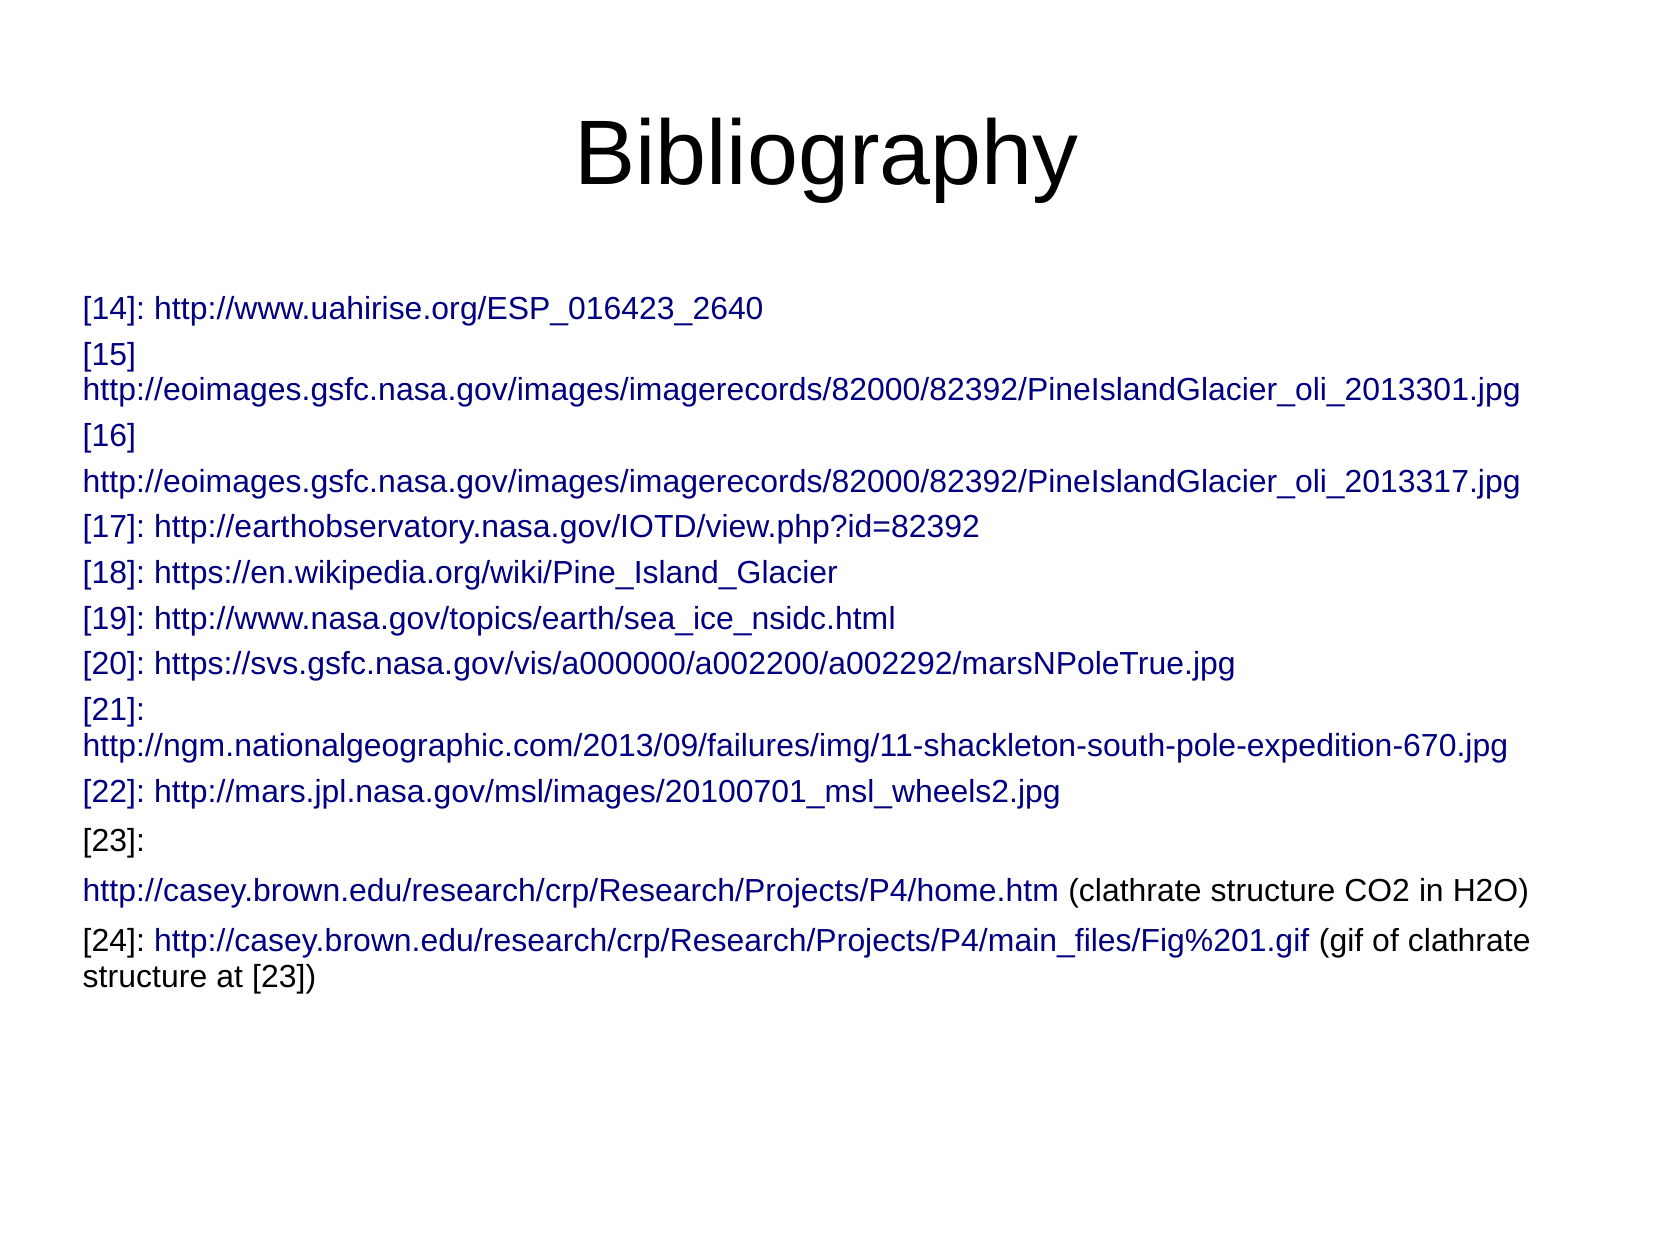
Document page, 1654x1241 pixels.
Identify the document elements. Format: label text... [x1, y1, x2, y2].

title Bibliography [82, 49, 1571, 257]
list [14]: http://www.uahirise.org/ESP_016423_2640 [15] http://eoimages.gsfc.nasa.gov/images/imagerecords/82000/82392/PineIslandGlacier_oli_2013301.jpg [16] http://eoimages.gsfc.nasa.gov/images/imagerecords/82000/82392/PineIslandGlacier_oli_2013317.jpg [17]: http://earthobservatory.nasa.gov/IOTD/view.php?id=82392 [18]: https://en.wikipedia.org/wiki/Pine_Island_Glacier [19]: http://www.nasa.gov/topics/earth/sea_ice_nsidc.html [20]: https://svs.gsfc.nasa.gov/vis/a000000/a002200/a002292/marsNPoleTrue.jpg [21]: http://ngm.nationalgeographic.com/2013/09/failures/img/11-shackleton-south-pole-expedition-670.jpg [22]: http://mars.jpl.nasa.gov/msl/images/20100701_msl_wheels2.jpg [23]: http://casey.brown.edu/research/crp/Research/Projects/P4/home.htm (clathrate structure CO2 in H2O) [24]: http://casey.brown.edu/research/crp/Research/Projects/P4/main_files/Fig%201.gif (gif of clathrate structure at [23]) [82, 290, 1538, 1010]
